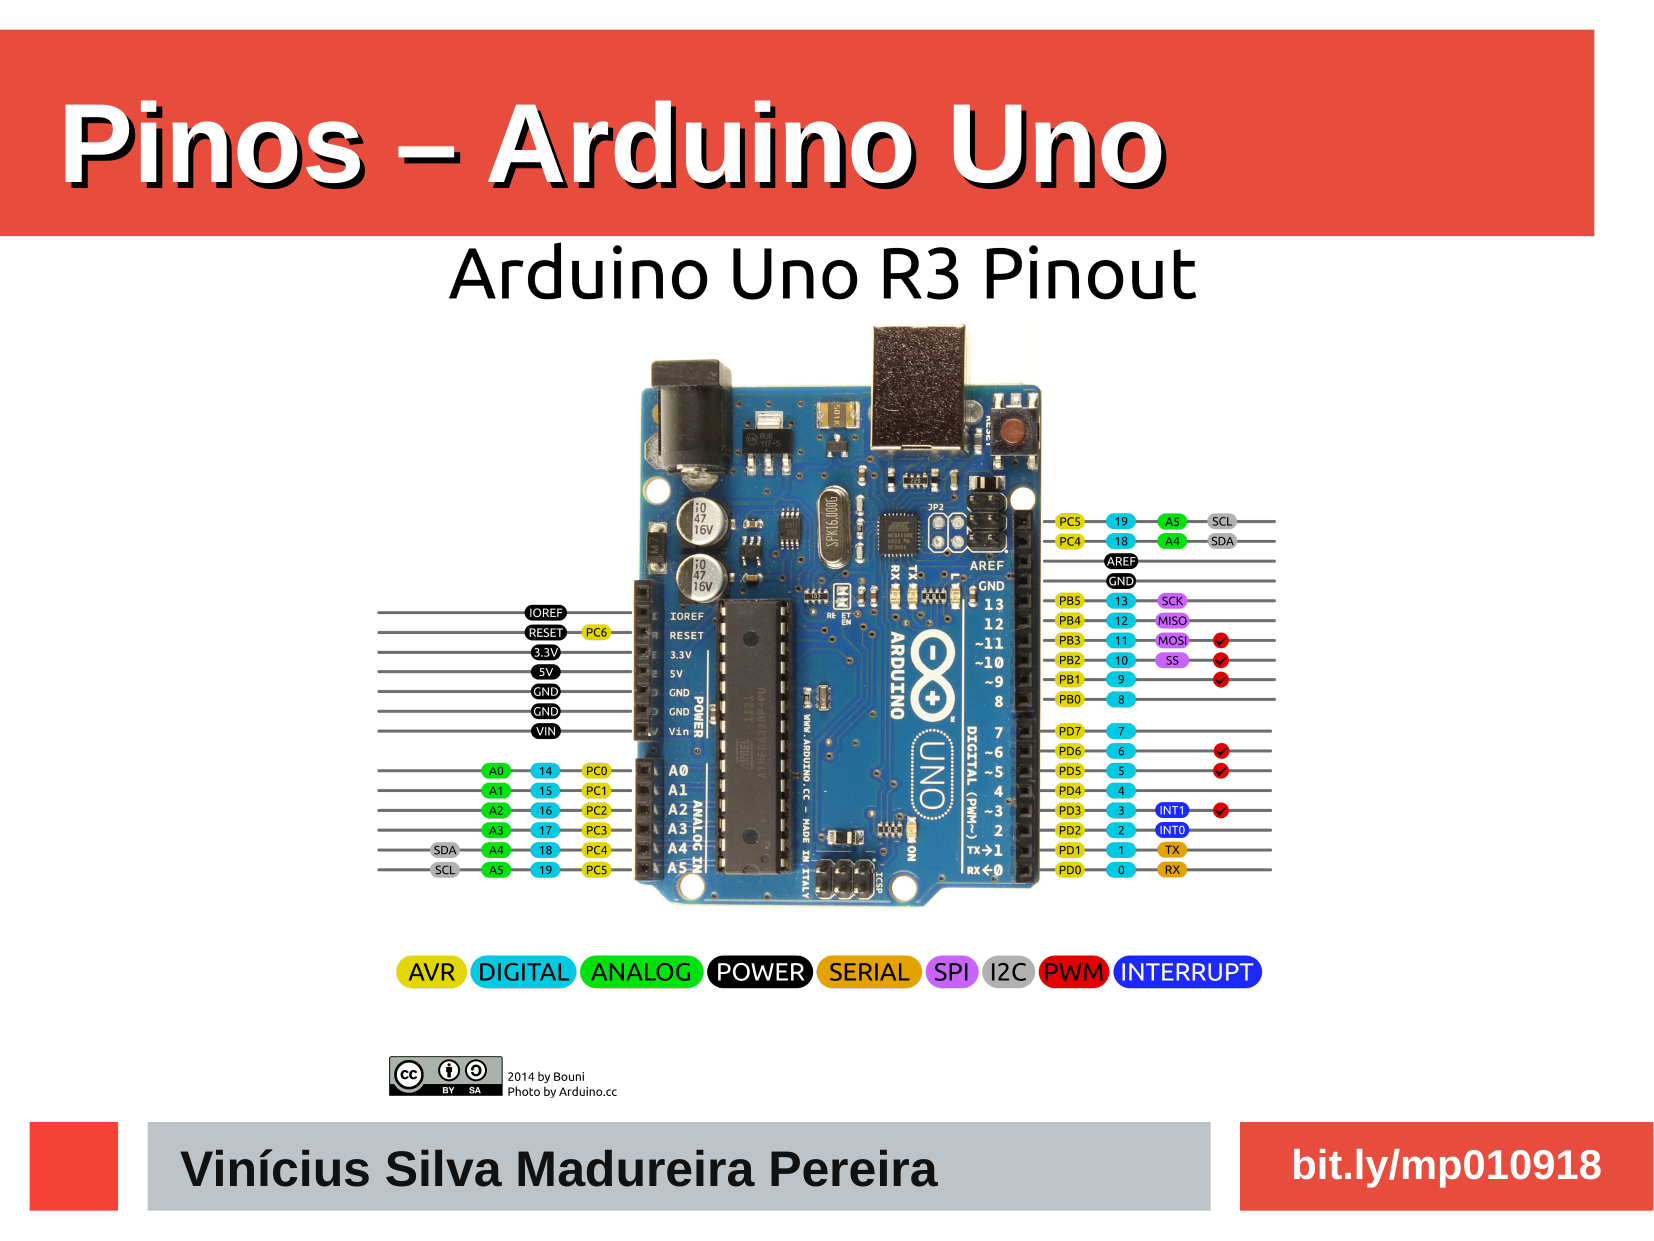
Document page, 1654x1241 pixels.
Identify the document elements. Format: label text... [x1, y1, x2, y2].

text_box bit.ly/mp010918 [1228, 1133, 1654, 1205]
picture [377, 242, 1276, 1098]
title Pinos – Arduino Uno [59, 59, 1595, 207]
text_box Vinícius Silva Madureira Pereira [165, 1133, 1170, 1205]
